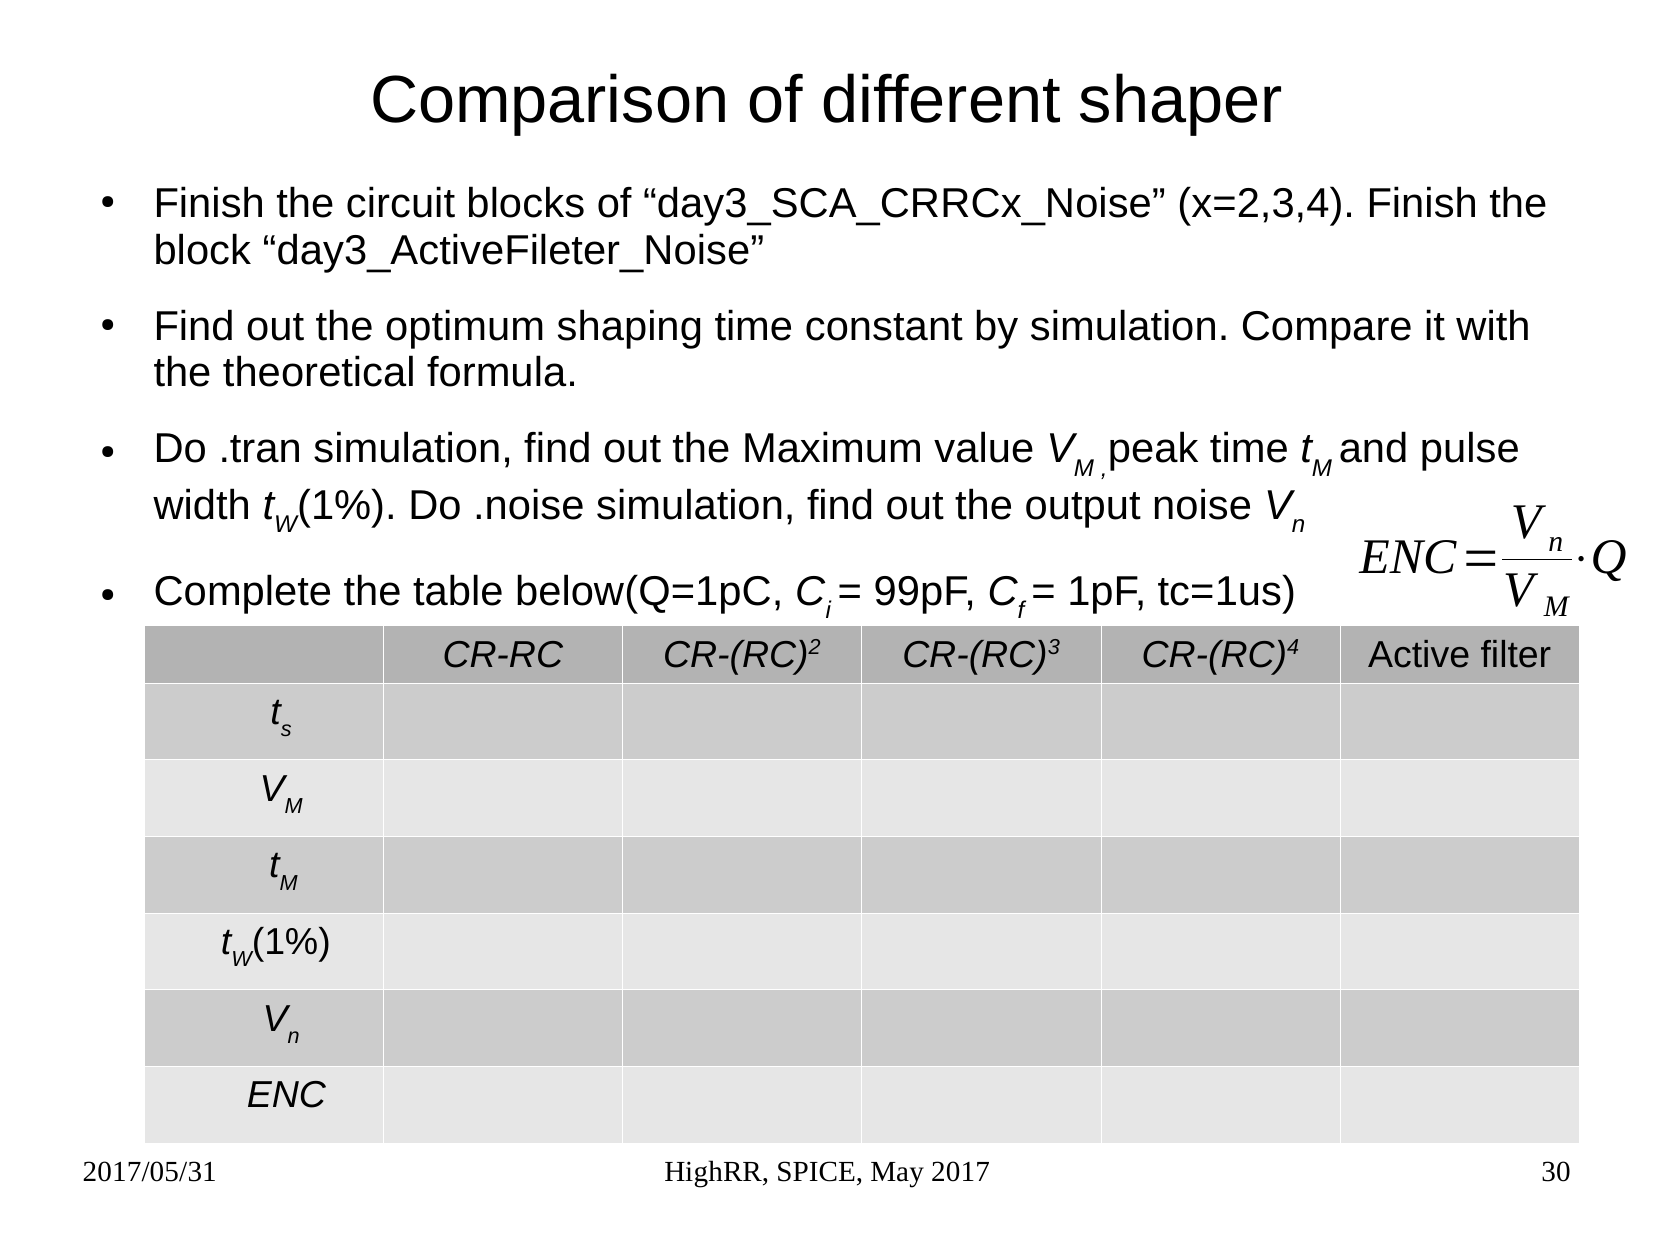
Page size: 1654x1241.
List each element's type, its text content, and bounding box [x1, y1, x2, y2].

table_cell [1341, 837, 1579, 913]
table_cell [1102, 990, 1340, 1066]
table_cell [1102, 760, 1340, 836]
table_cell [862, 837, 1101, 913]
table_cell tM [145, 837, 383, 913]
table_cell [623, 837, 861, 913]
table_cell [1102, 1067, 1340, 1143]
table_cell [623, 990, 861, 1066]
table_cell [1341, 760, 1579, 836]
table_cell ts [145, 684, 383, 759]
table_cell [384, 837, 622, 913]
table_header CR-(RC)3 [862, 626, 1101, 683]
table_cell [384, 760, 622, 836]
table_cell [623, 914, 861, 989]
table_cell [623, 684, 861, 759]
table_cell [384, 1067, 622, 1143]
table_cell [1102, 914, 1340, 989]
table_header CR-RC [384, 626, 622, 683]
table_cell [862, 684, 1101, 759]
table_cell [862, 1067, 1101, 1143]
table_cell [384, 684, 622, 759]
table_cell [862, 760, 1101, 836]
table_cell [384, 990, 622, 1066]
table_cell Vn [145, 990, 383, 1066]
table_cell [1102, 837, 1340, 913]
table_cell tW(1%) [145, 914, 383, 989]
table_header Active filter [1341, 626, 1579, 683]
table_cell [1341, 990, 1579, 1066]
table_header CR-(RC)4 [1102, 626, 1340, 683]
table_cell [384, 914, 622, 989]
table_cell VM [145, 760, 383, 836]
table_cell [862, 914, 1101, 989]
table_cell [623, 1067, 861, 1143]
table_cell [1341, 1067, 1579, 1143]
table_cell [862, 990, 1101, 1066]
table_cell [1341, 914, 1579, 989]
table_cell [623, 760, 861, 836]
table_cell [1341, 684, 1579, 759]
table_header CR-(RC)2 [623, 626, 861, 683]
title Comparison of different shaper [82, 49, 1571, 151]
table_header [145, 626, 383, 683]
table_cell [1102, 684, 1340, 759]
table_cell ENC [145, 1067, 383, 1143]
list Finish the circuit blocks of “day3_SCA_CRRCx_Noise” (x=2,3,4). Finish the block “day3_ActiveFileter_Noise” Find out the optimum shaping time constant by simulation. Compare it with the theoretical formula. Do .tran simulation, find out the Maximum value VM ,peak time tM and pulse width tW(1%). Do .noise simulation, find out the output noise Vn Complete the table below(Q=1pC, Ci = 99pF, Cf = 1pF, tc=1us) [82, 180, 1571, 1141]
chart [1350, 495, 1634, 624]
